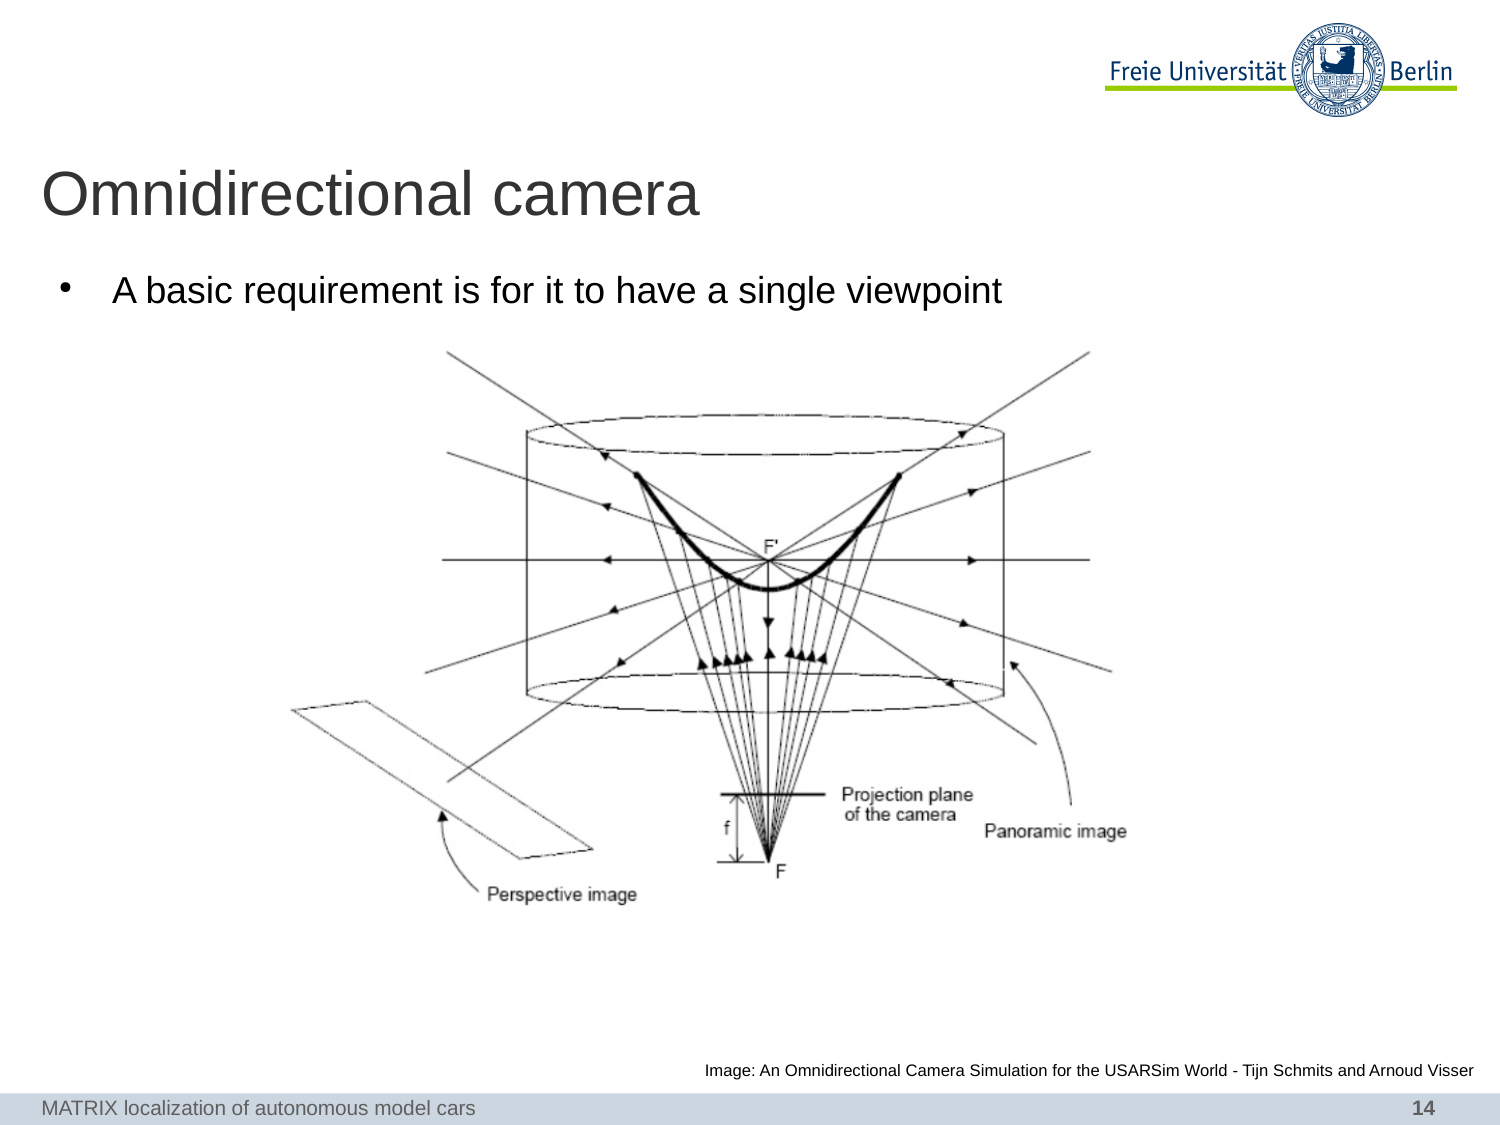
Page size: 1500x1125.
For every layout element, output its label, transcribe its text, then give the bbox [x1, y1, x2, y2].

title Omnidirectional camera [41, 155, 1459, 226]
text_box Image: An Omnidirectional Camera Simulation for the USARSim World - Tijn Schmits and Arnoud Visser [690, 1053, 1500, 1088]
picture [1105, 23, 1457, 117]
footer MATRIX localization of autonomous model cars [41, 1087, 1022, 1125]
list A basic requirement is for it to have a single viewpoint [41, 265, 1459, 1064]
picture [270, 314, 1224, 935]
